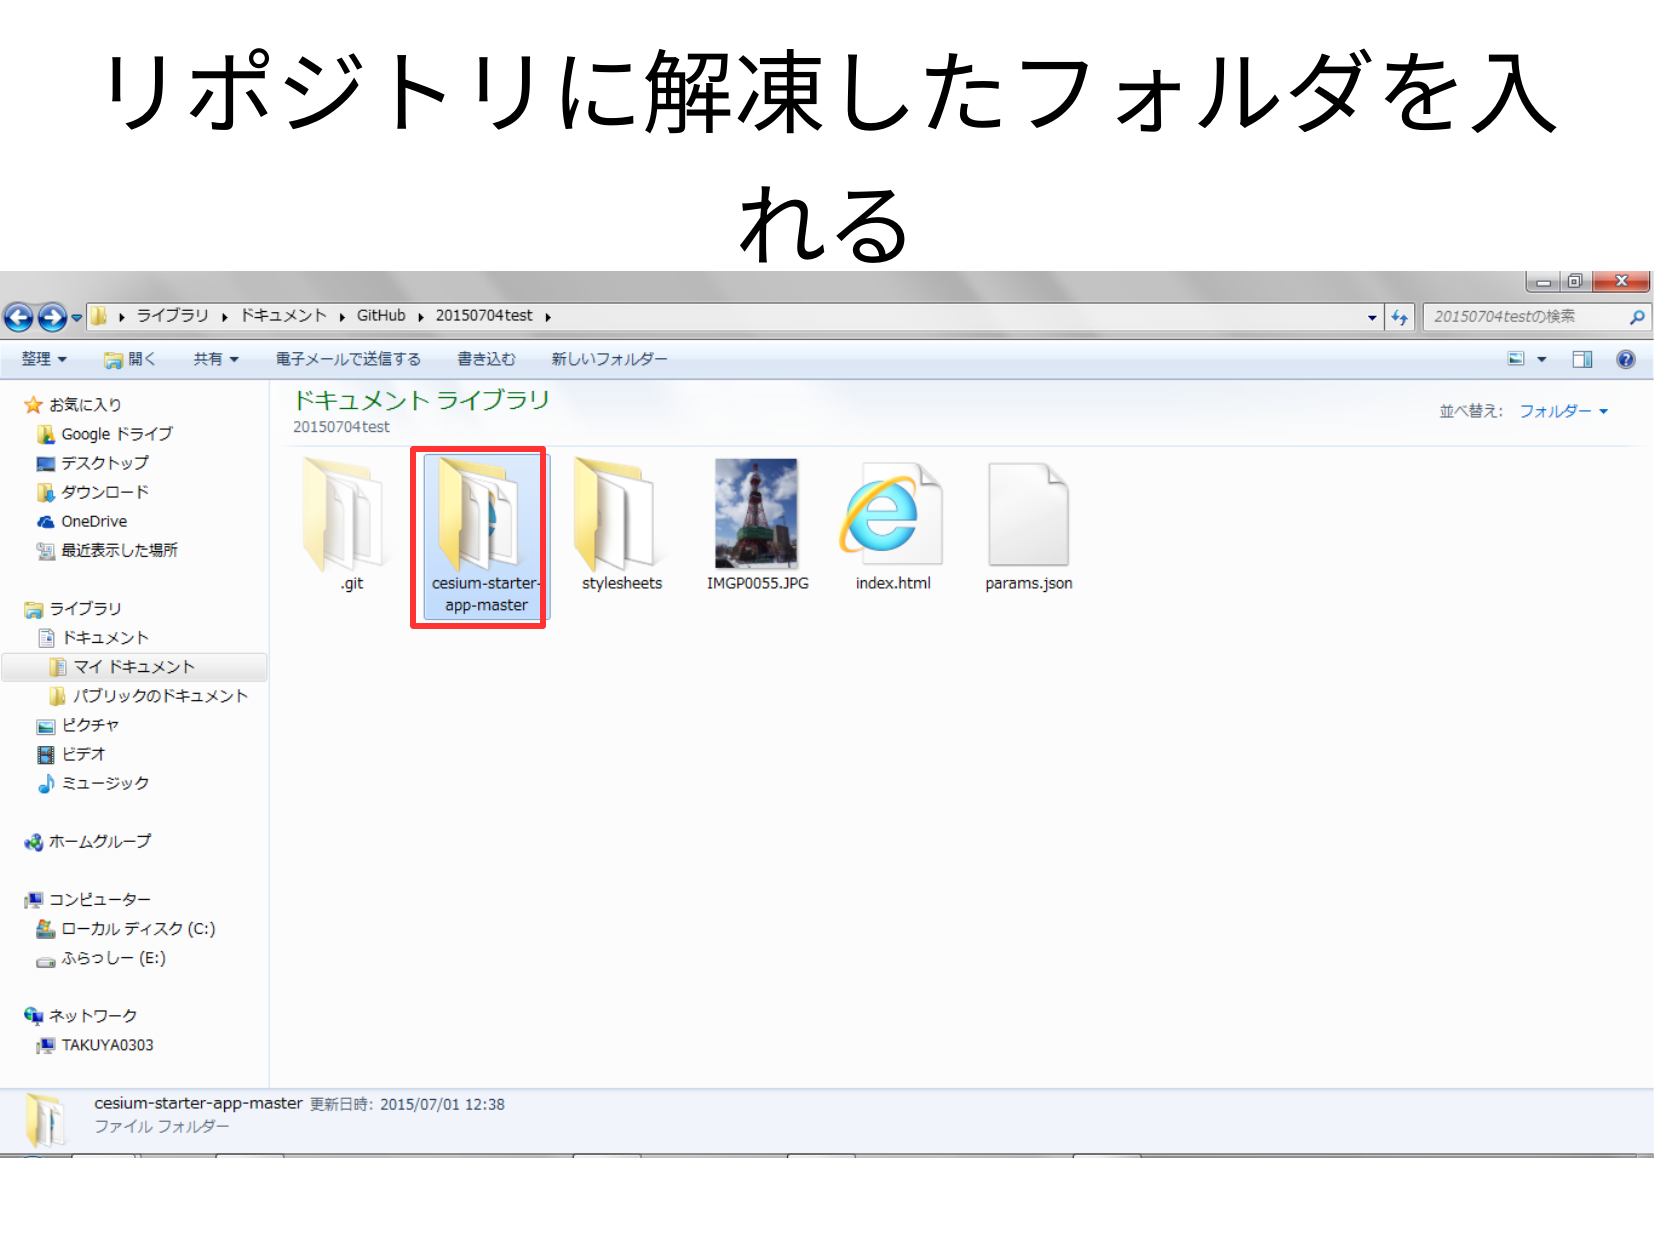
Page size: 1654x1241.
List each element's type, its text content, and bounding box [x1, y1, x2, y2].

picture [0, 271, 1654, 1158]
title リポジトリに解凍したフォルダを入れる [82, 49, 1571, 257]
